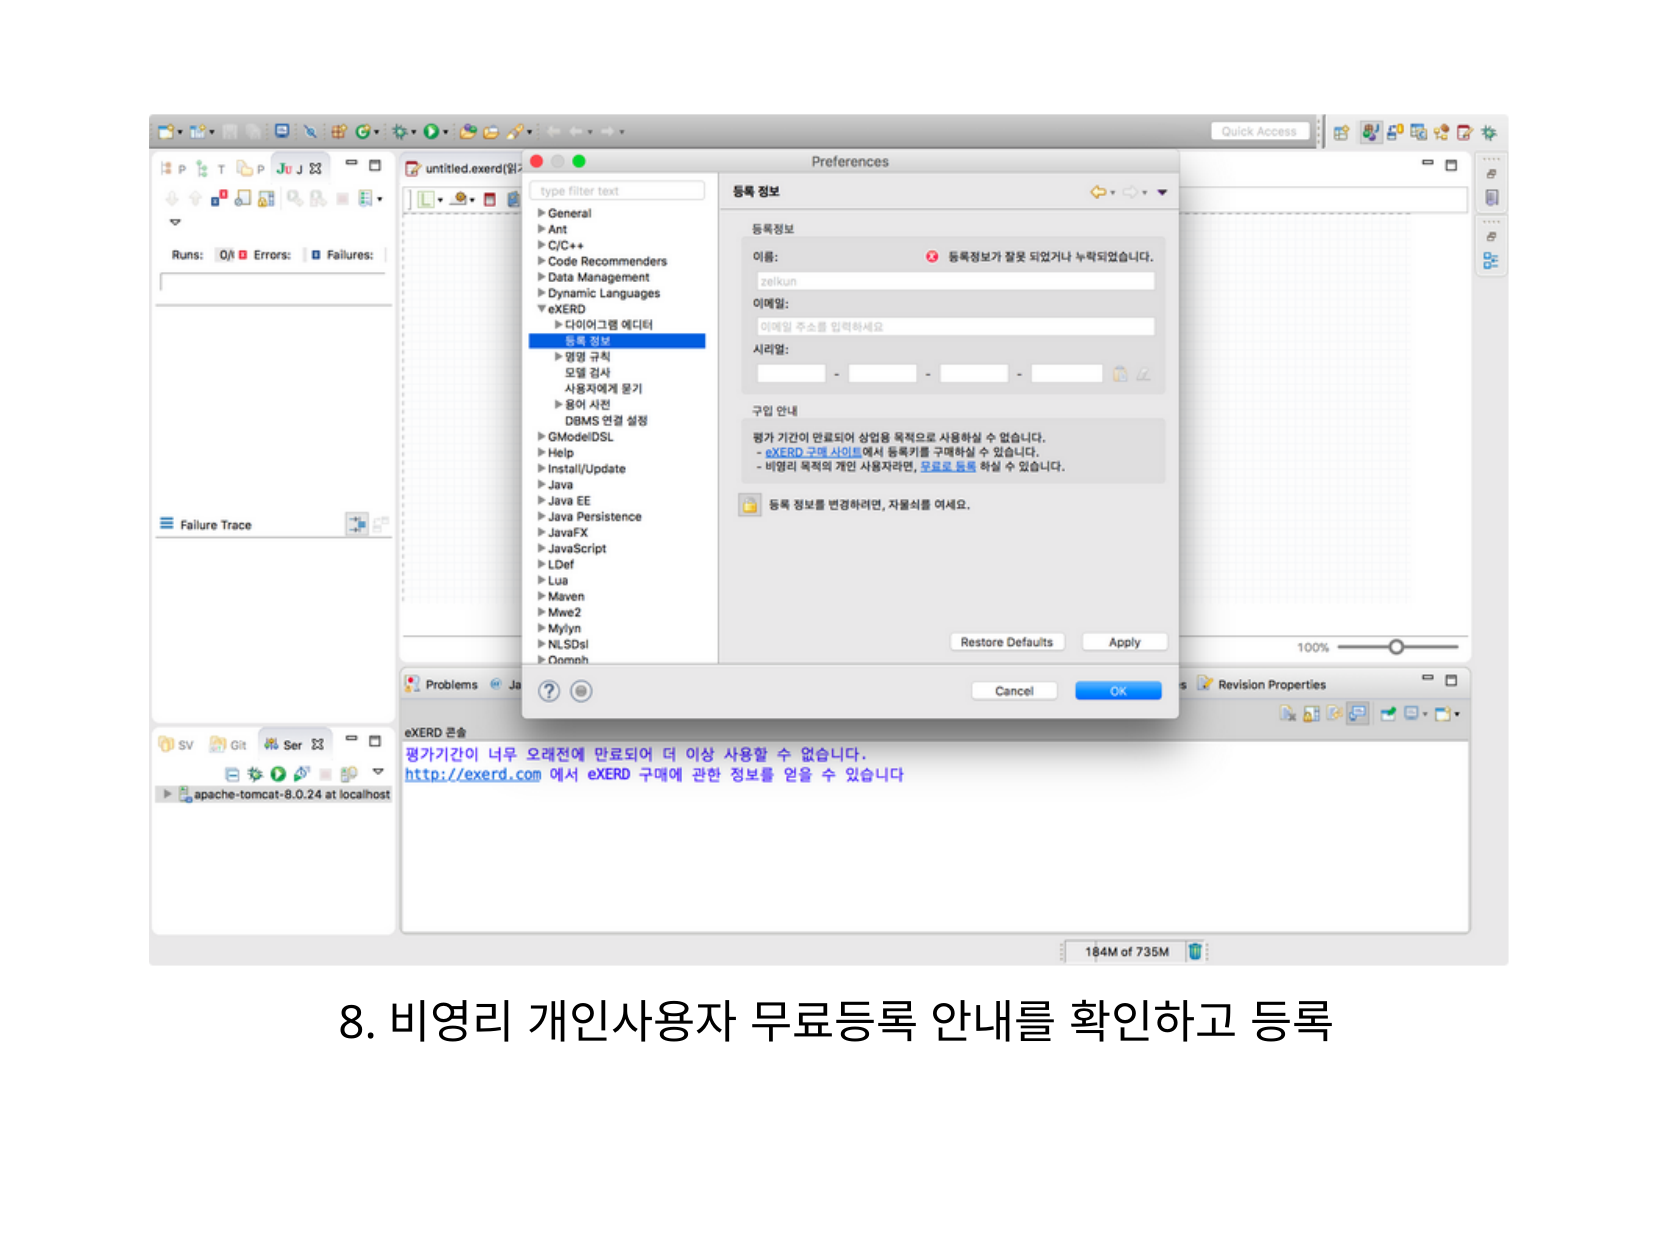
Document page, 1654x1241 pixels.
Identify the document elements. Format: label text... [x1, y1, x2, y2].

title 8. 비영리 개인사용자 무료등록 안내를 확인하고 등록 [86, 910, 1575, 1128]
picture [149, 113, 1512, 969]
